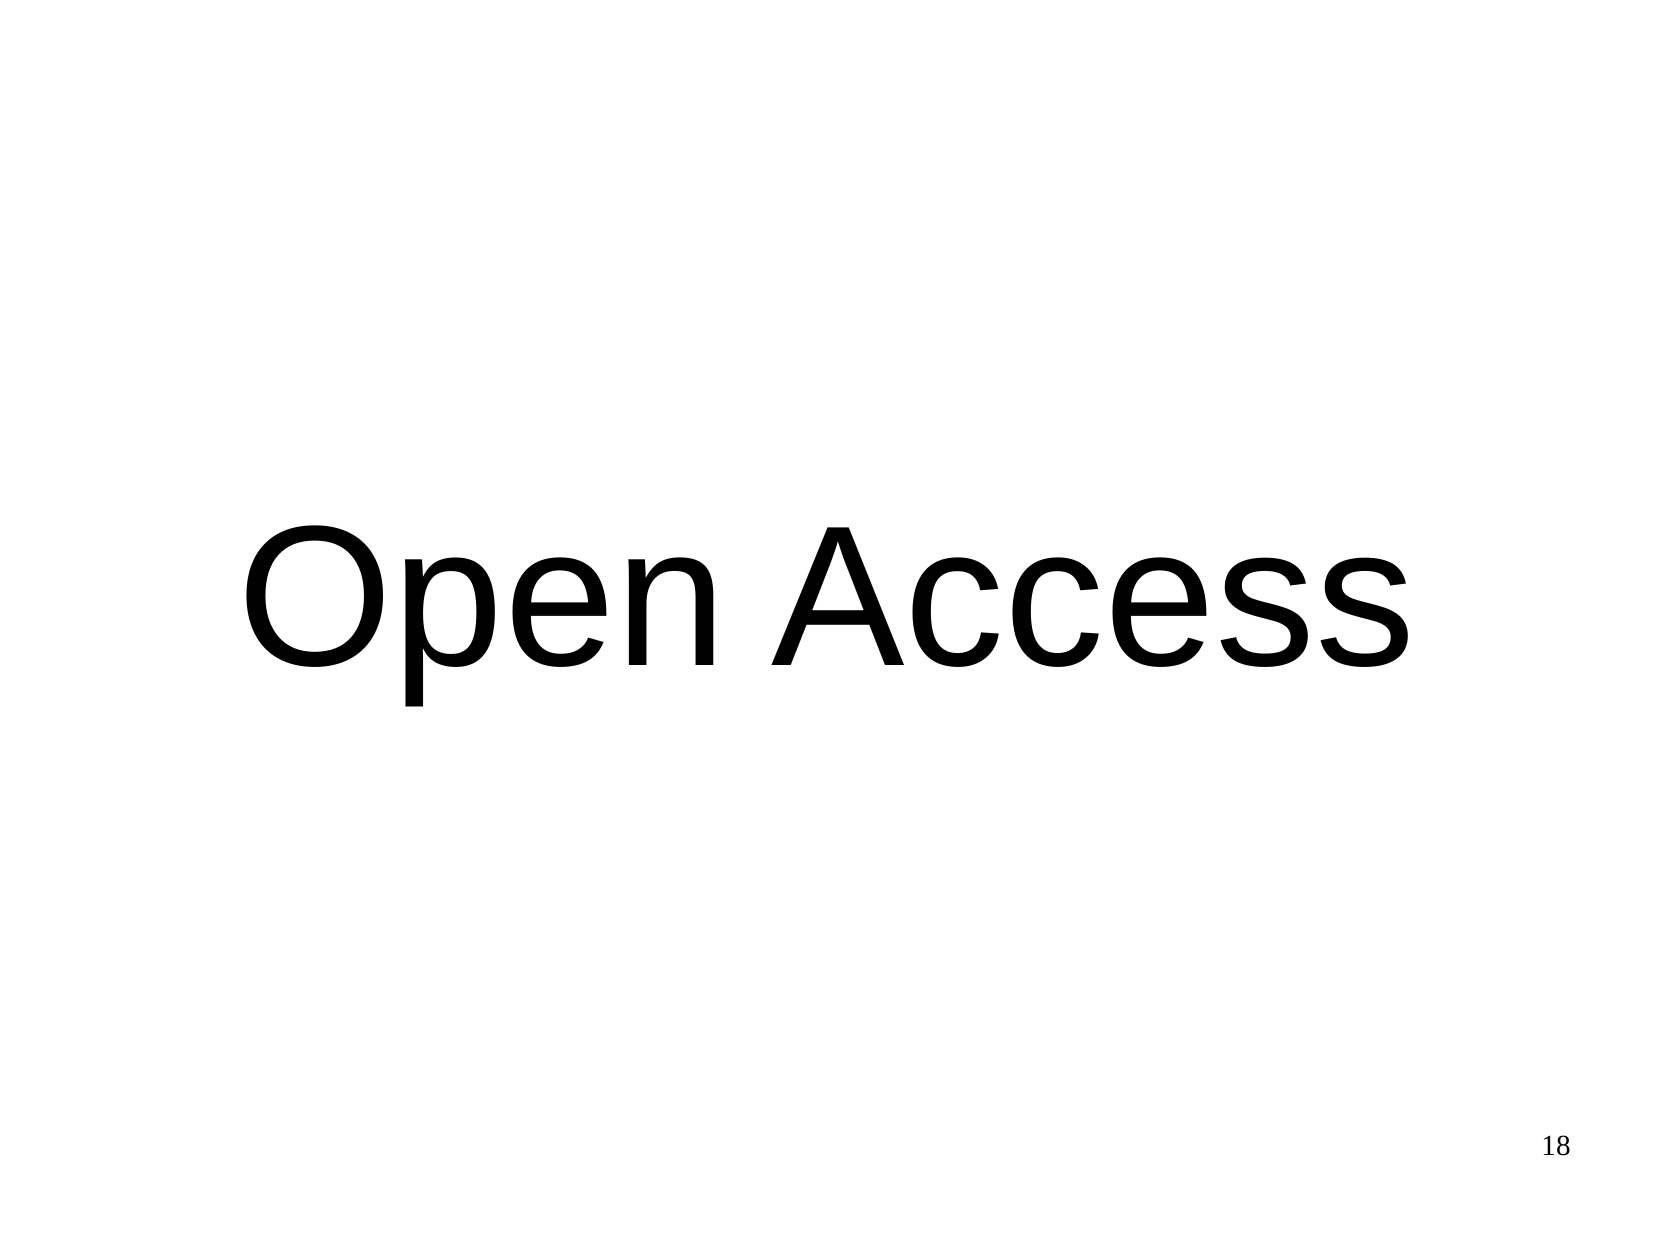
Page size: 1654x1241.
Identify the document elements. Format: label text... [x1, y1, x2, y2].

title Open Access [82, 484, 1571, 708]
